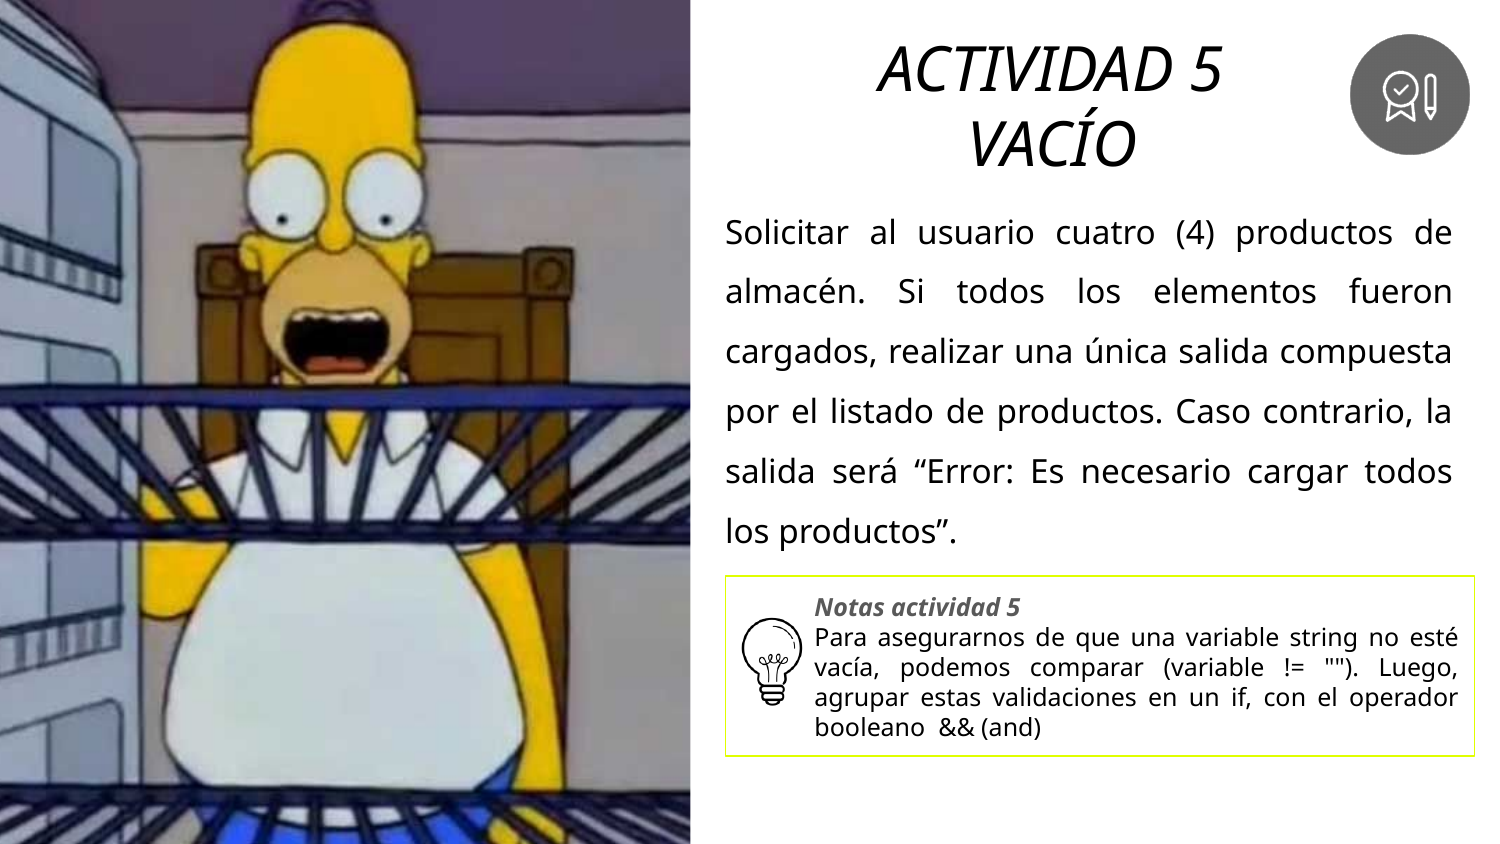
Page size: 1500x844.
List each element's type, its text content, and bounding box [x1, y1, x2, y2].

picture [737, 614, 805, 706]
text_box Solicitar al usuario cuatro (4) productos de almacén. Si todos los elementos fueron cargados, realizar una única salida compuesta por el listado de productos. Caso contrario, la salida será “Error: Es necesario cargar todos los productos”. [710, 175, 1470, 716]
text_box Notas actividad 5 Para asegurarnos de que una variable string no esté vacía, podemos comparar (variable != ""). Luego, agrupar estas validaciones en un if, con el operador booleano && (and) [725, 576, 1475, 757]
picture [1350, 34, 1470, 155]
picture [0, 0, 691, 844]
text_box ACTIVIDAD 5 VACÍO [741, 13, 1363, 176]
